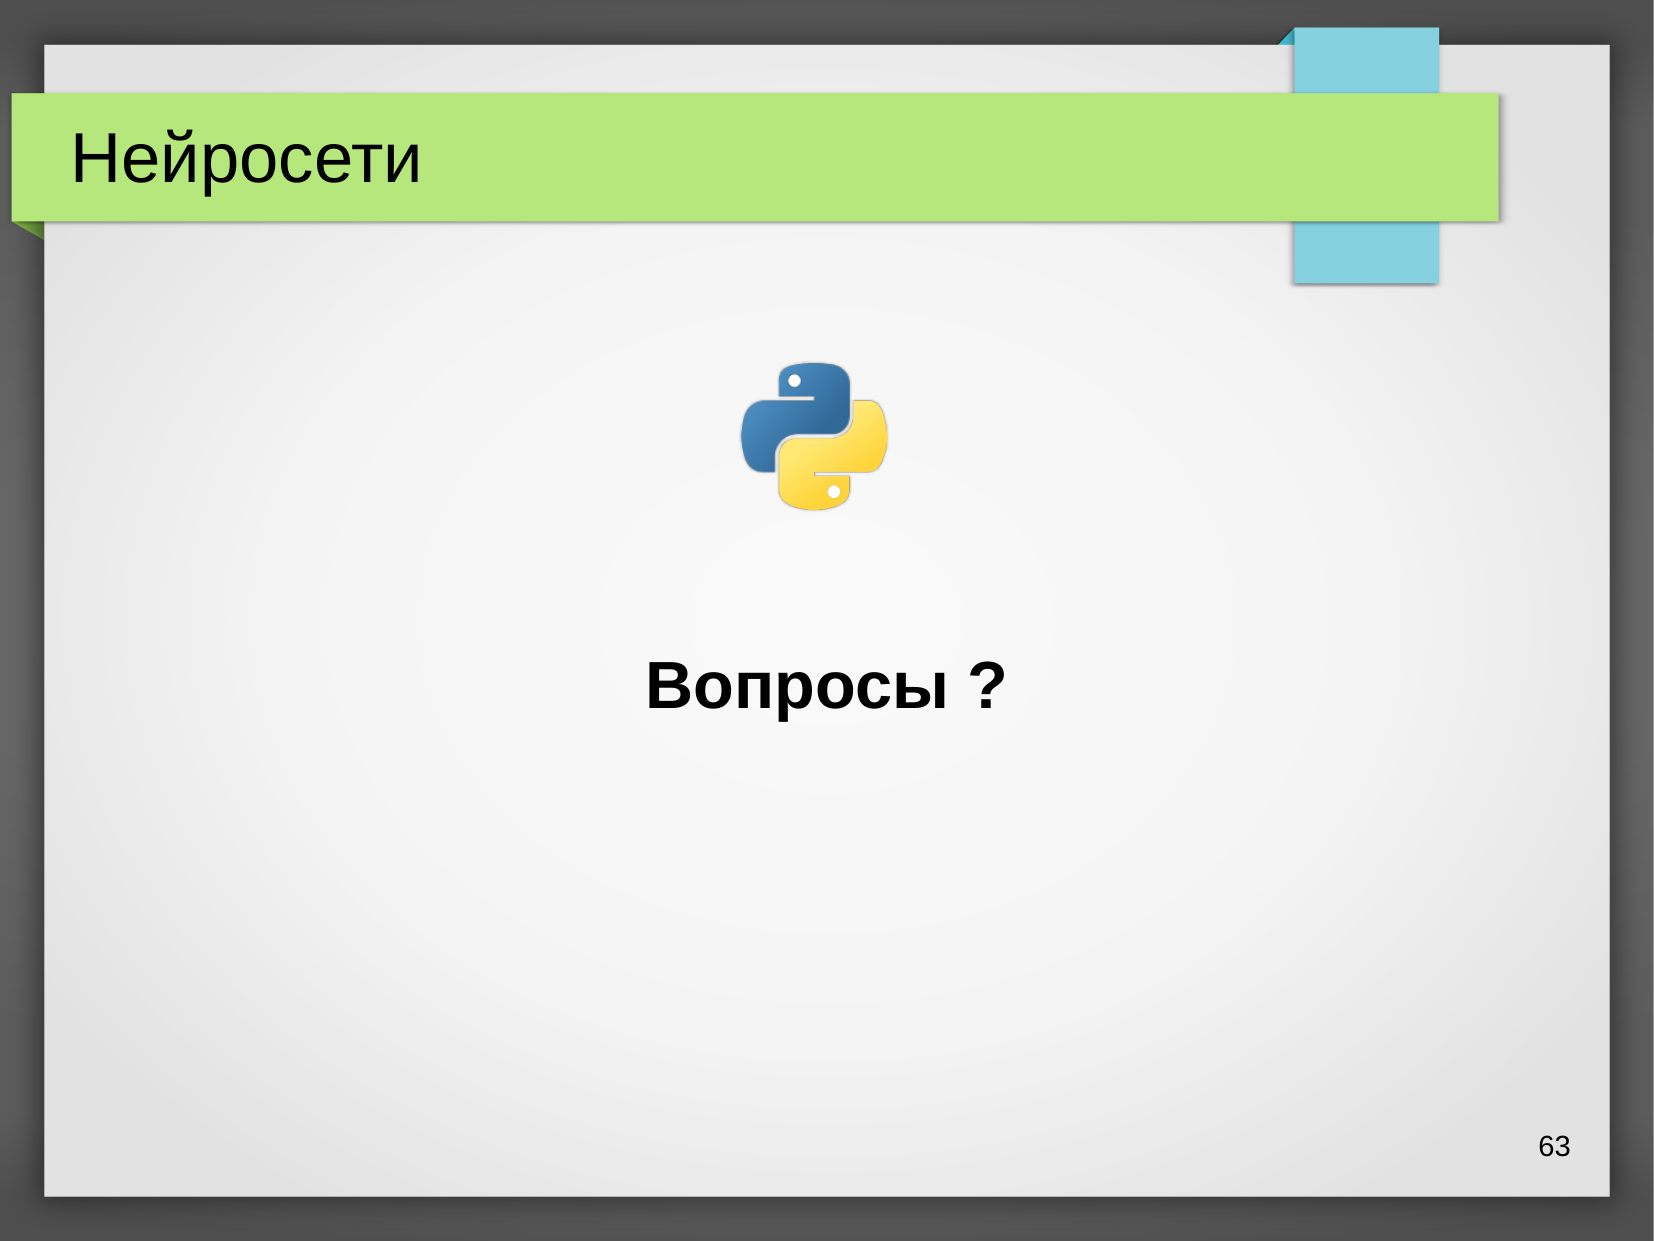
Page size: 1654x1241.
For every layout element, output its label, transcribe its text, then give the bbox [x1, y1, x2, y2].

title Нейросети [70, 118, 1205, 199]
subtitle Вопросы ? [82, 236, 1571, 1134]
picture [0, 0, 1654, 1241]
